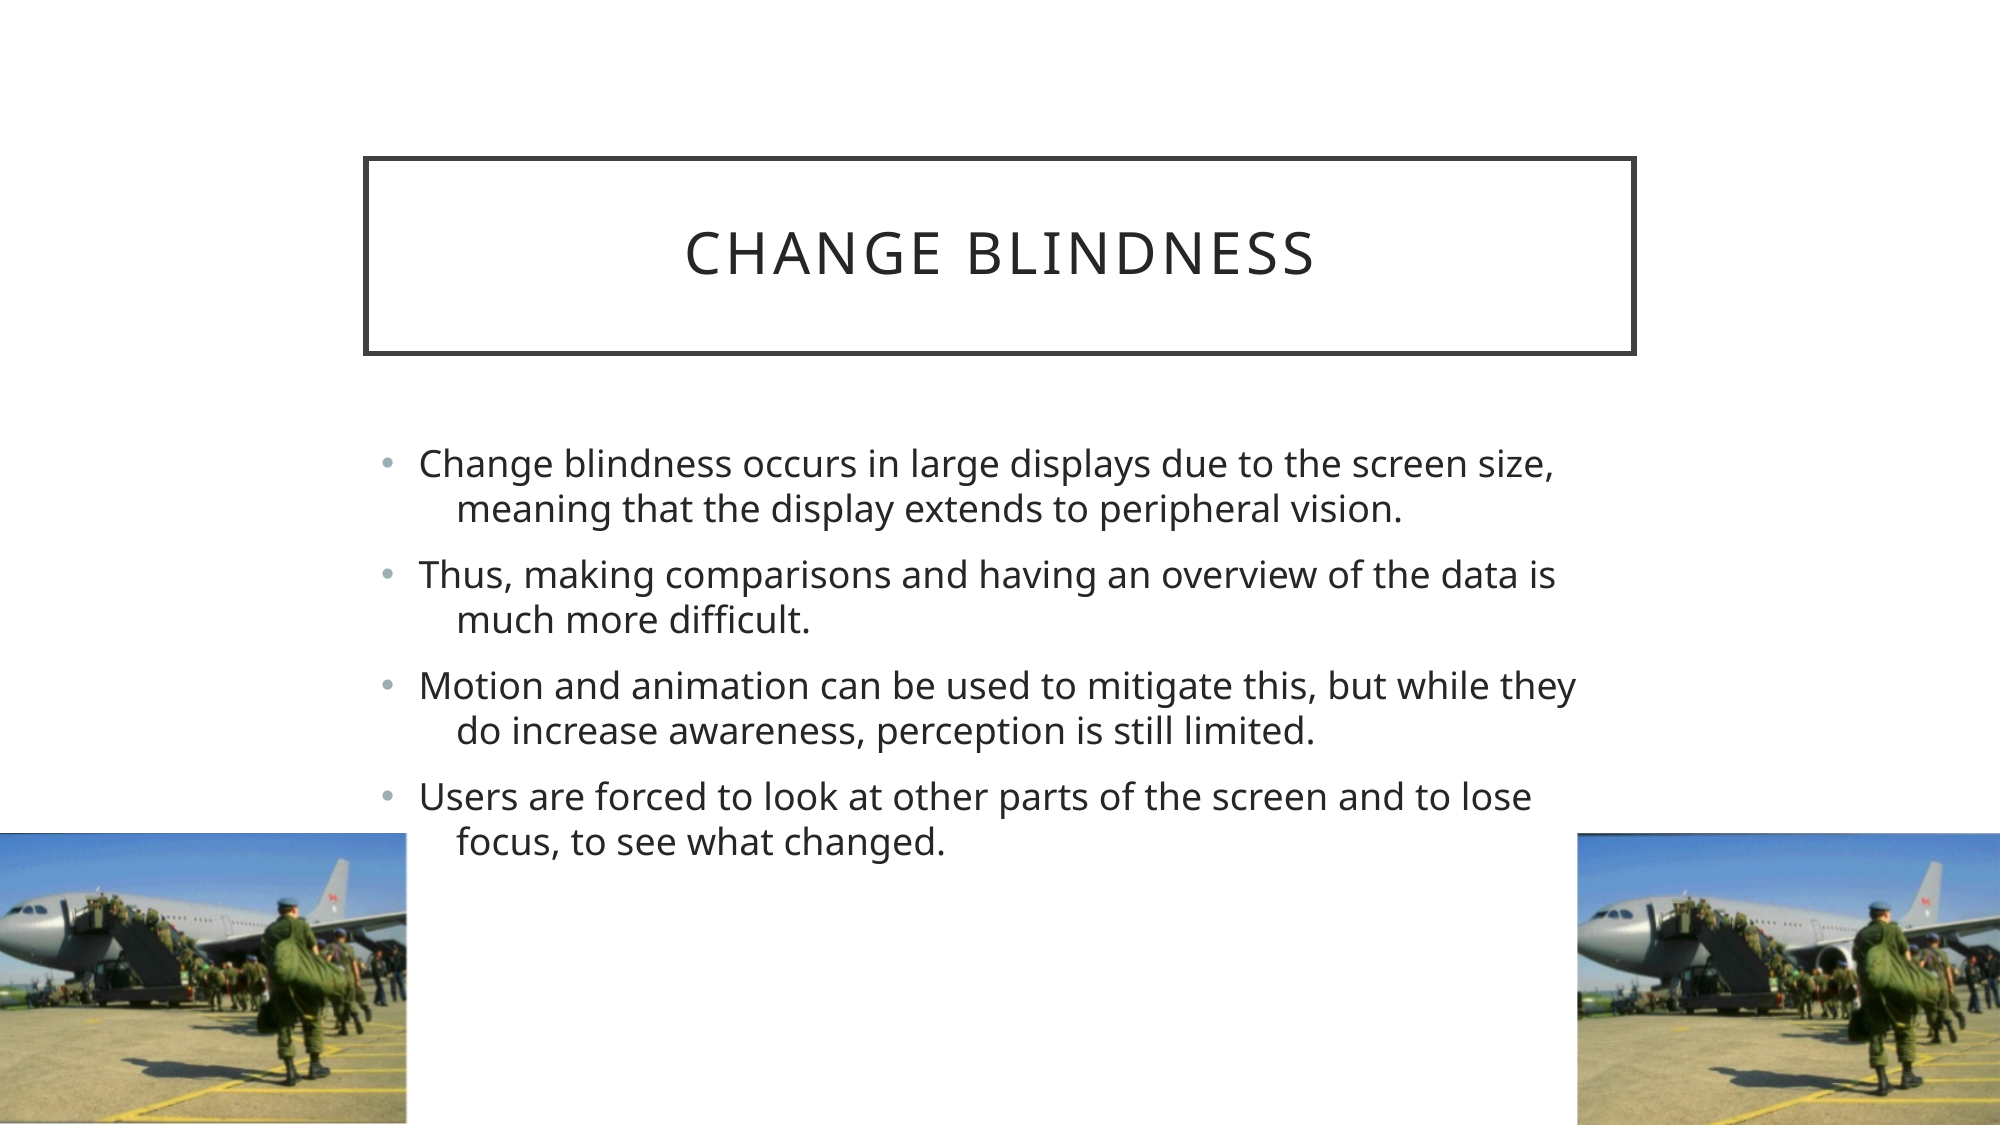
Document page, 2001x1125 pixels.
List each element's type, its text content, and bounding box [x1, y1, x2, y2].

picture [0, 833, 408, 1125]
title Change blindness [366, 158, 1634, 354]
picture [1577, 833, 2000, 1125]
list Change blindness occurs in large displays due to the screen size, meaning that the display extends to peripheral vision. Thus, making comparisons and having an overview of the data is much more difficult. Motion and animation can be used to mitigate this, but while they do increase awareness, perception is still limited. Users are forced to look at other parts of the screen and to lose focus, to see what changed. [366, 432, 1634, 942]
